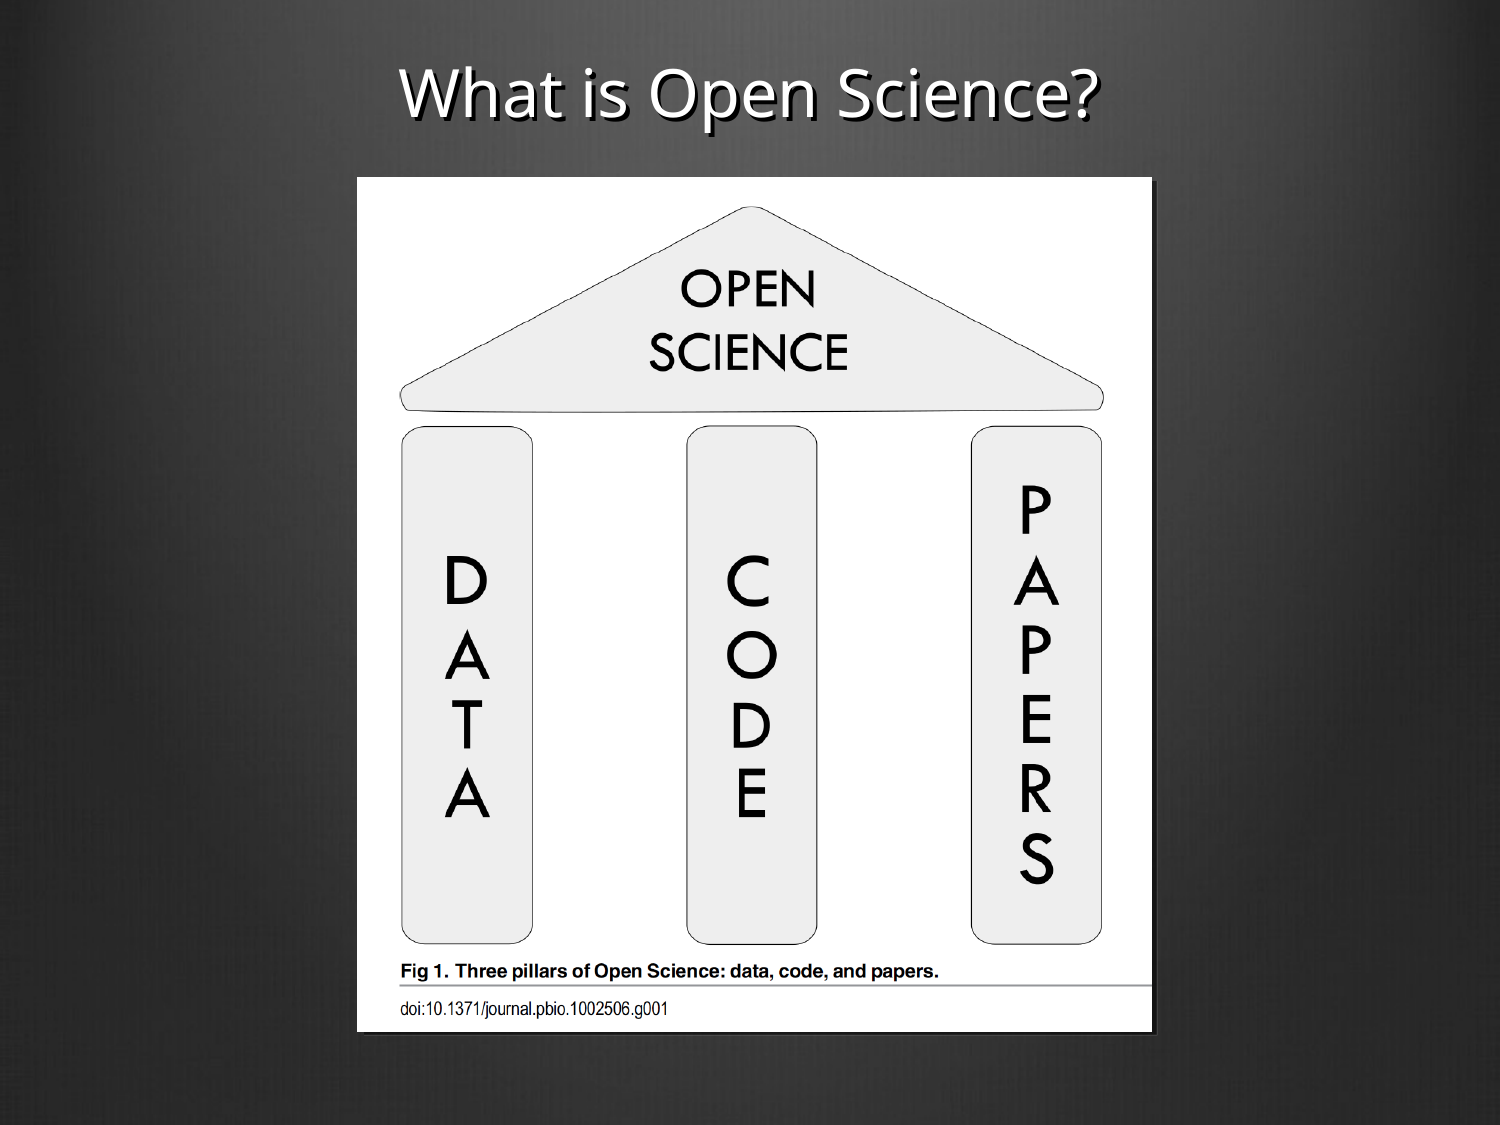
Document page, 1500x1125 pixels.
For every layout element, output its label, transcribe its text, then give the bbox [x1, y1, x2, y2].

picture [357, 177, 1152, 1032]
title What is Open Science? [112, 19, 1388, 163]
